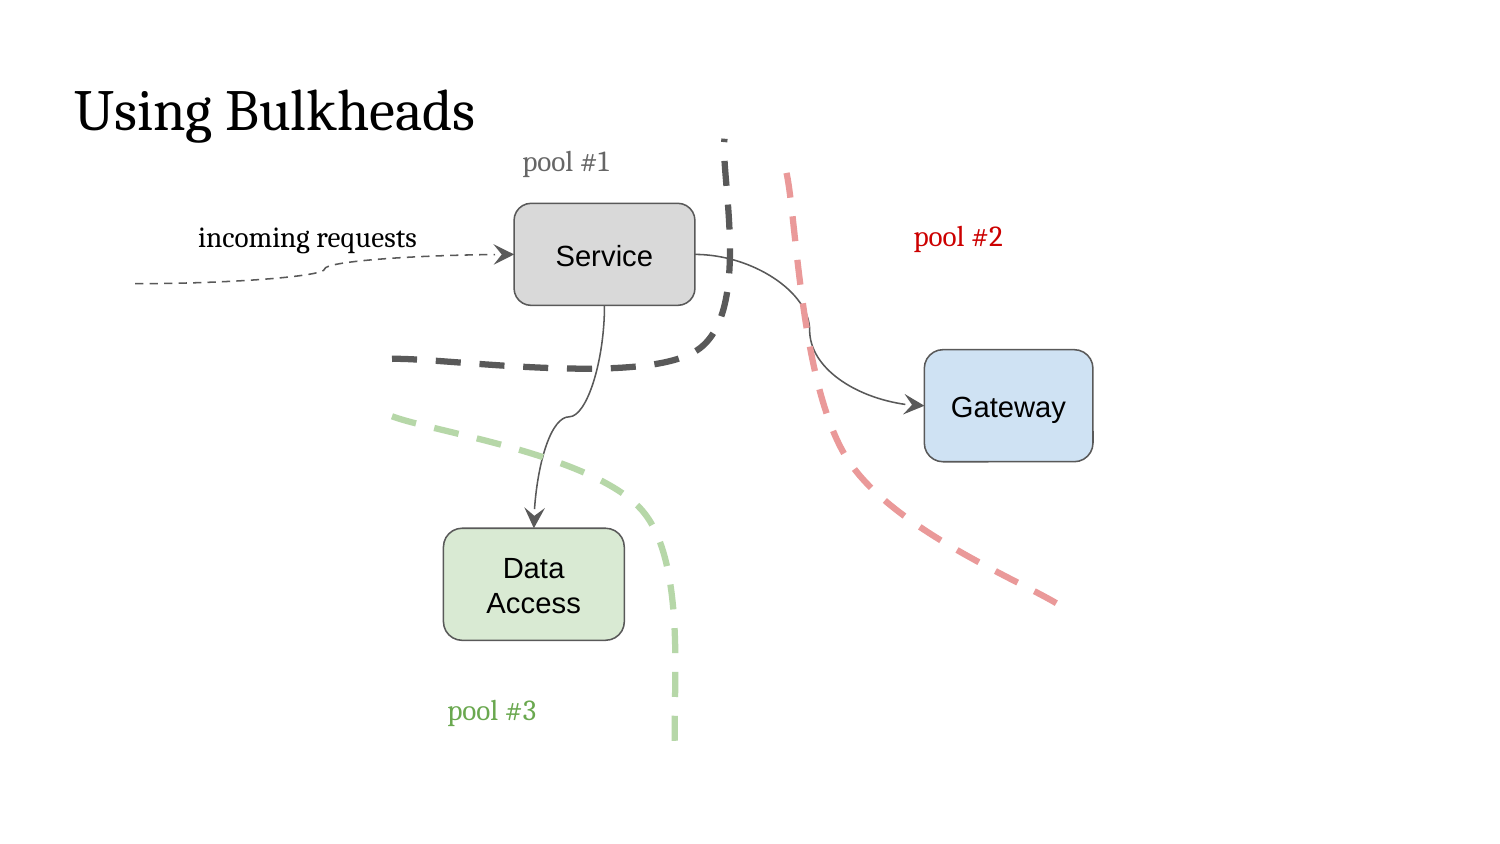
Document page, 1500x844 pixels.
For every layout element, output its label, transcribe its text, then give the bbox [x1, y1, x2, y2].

text_box pool #3 [432, 680, 614, 737]
text_box pool #2 [898, 202, 1500, 284]
text_box Gateway [924, 349, 1093, 462]
text_box Using Bulkheads [59, 56, 761, 139]
text_box pool #1 [507, 132, 689, 188]
text_box Service [514, 203, 695, 306]
text_box incoming requests [183, 203, 492, 286]
text_box Data Access [443, 528, 625, 641]
